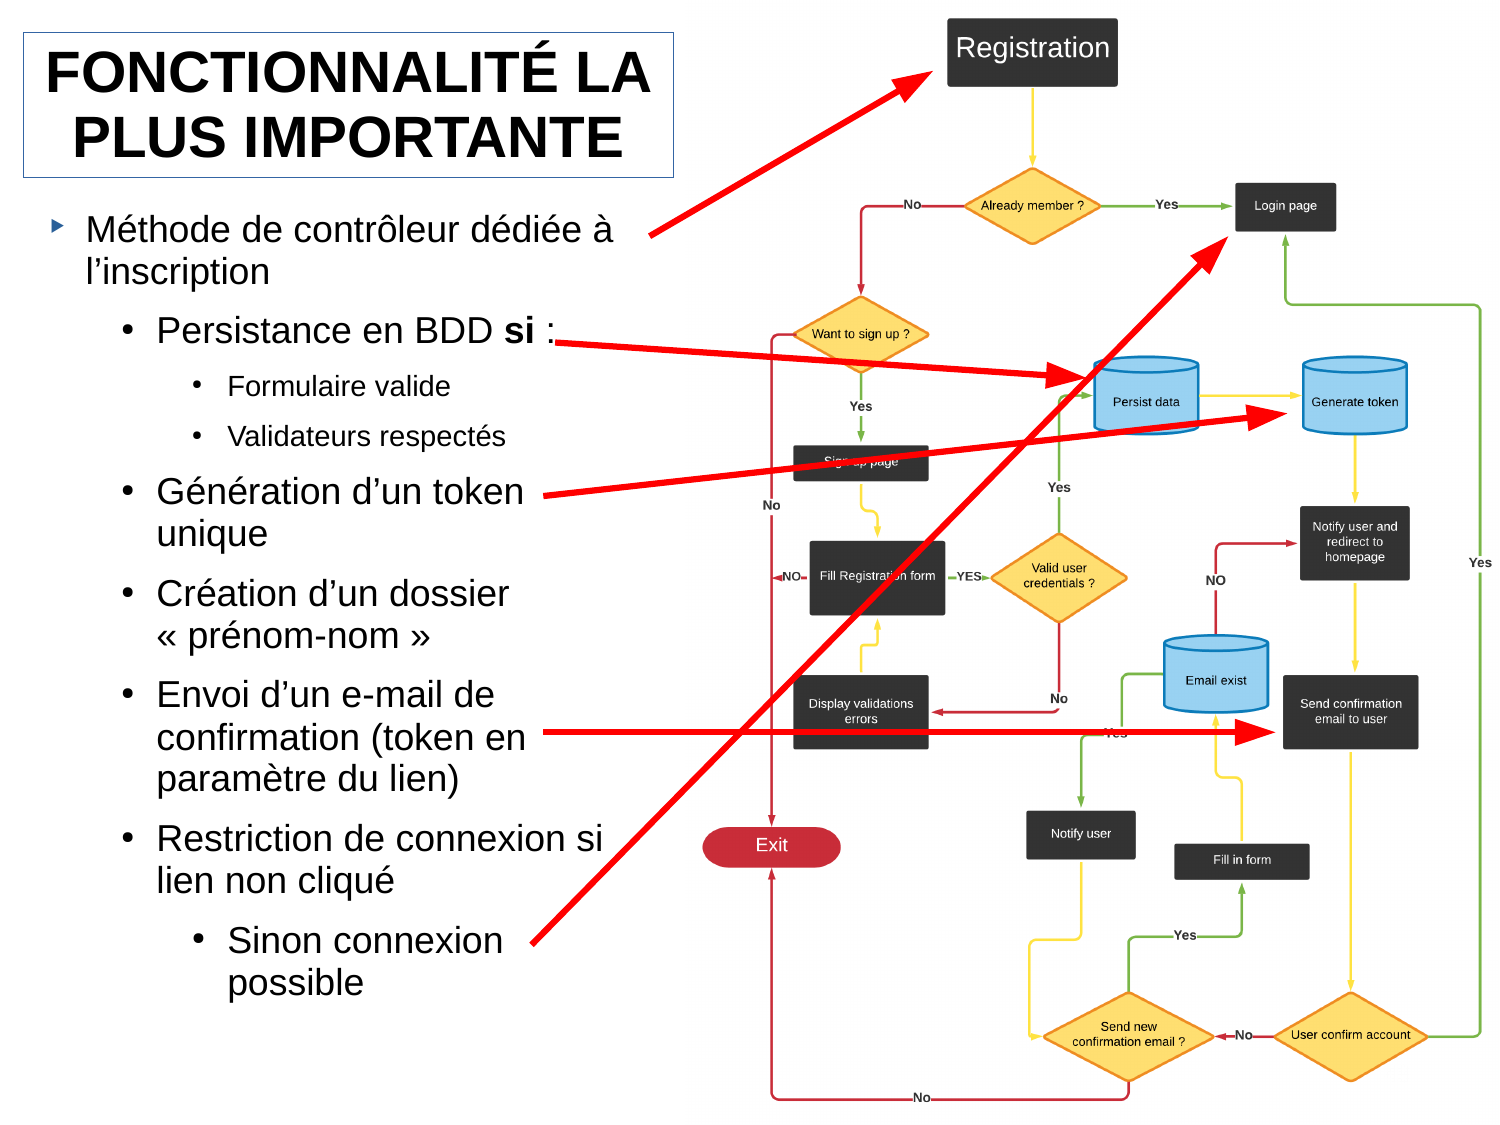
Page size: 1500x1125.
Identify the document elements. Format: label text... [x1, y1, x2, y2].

text_box FONCTIONNALITÉ LA PLUS IMPORTANTE [23, 32, 674, 178]
picture [685, 0, 1499, 1125]
text_box Méthode de contrôleur dédiée à l’inscription Persistance en BDD si : Formulaire valide Validateurs respectés Génération d’un token unique Création d’un dossier « prénom-nom » Envoi d’un e-mail de confirmation (token en paramètre du lien) Restriction de connexion si lien non cliqué Sinon connexion possible [35, 200, 662, 1071]
